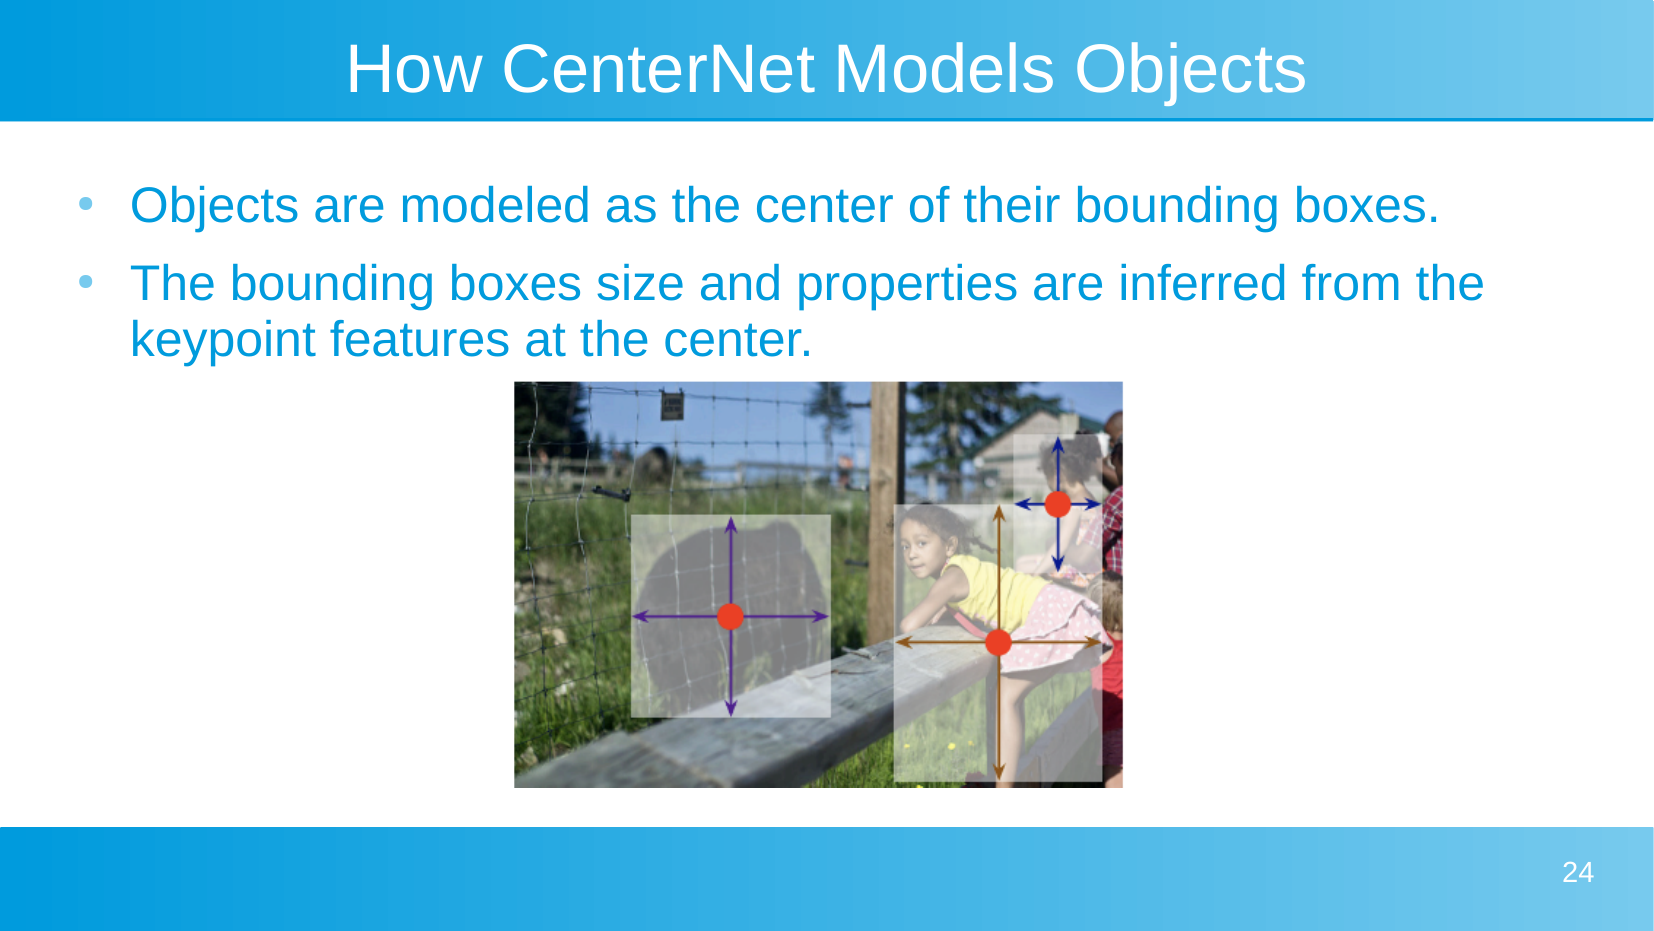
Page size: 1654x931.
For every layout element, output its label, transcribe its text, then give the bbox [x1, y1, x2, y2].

list Objects are modeled as the center of their bounding boxes. The bounding boxes size and properties are inferred from the keypoint features at the center. [59, 177, 1595, 413]
picture [513, 379, 1126, 788]
title How CenterNet Models Objects [59, 29, 1595, 108]
